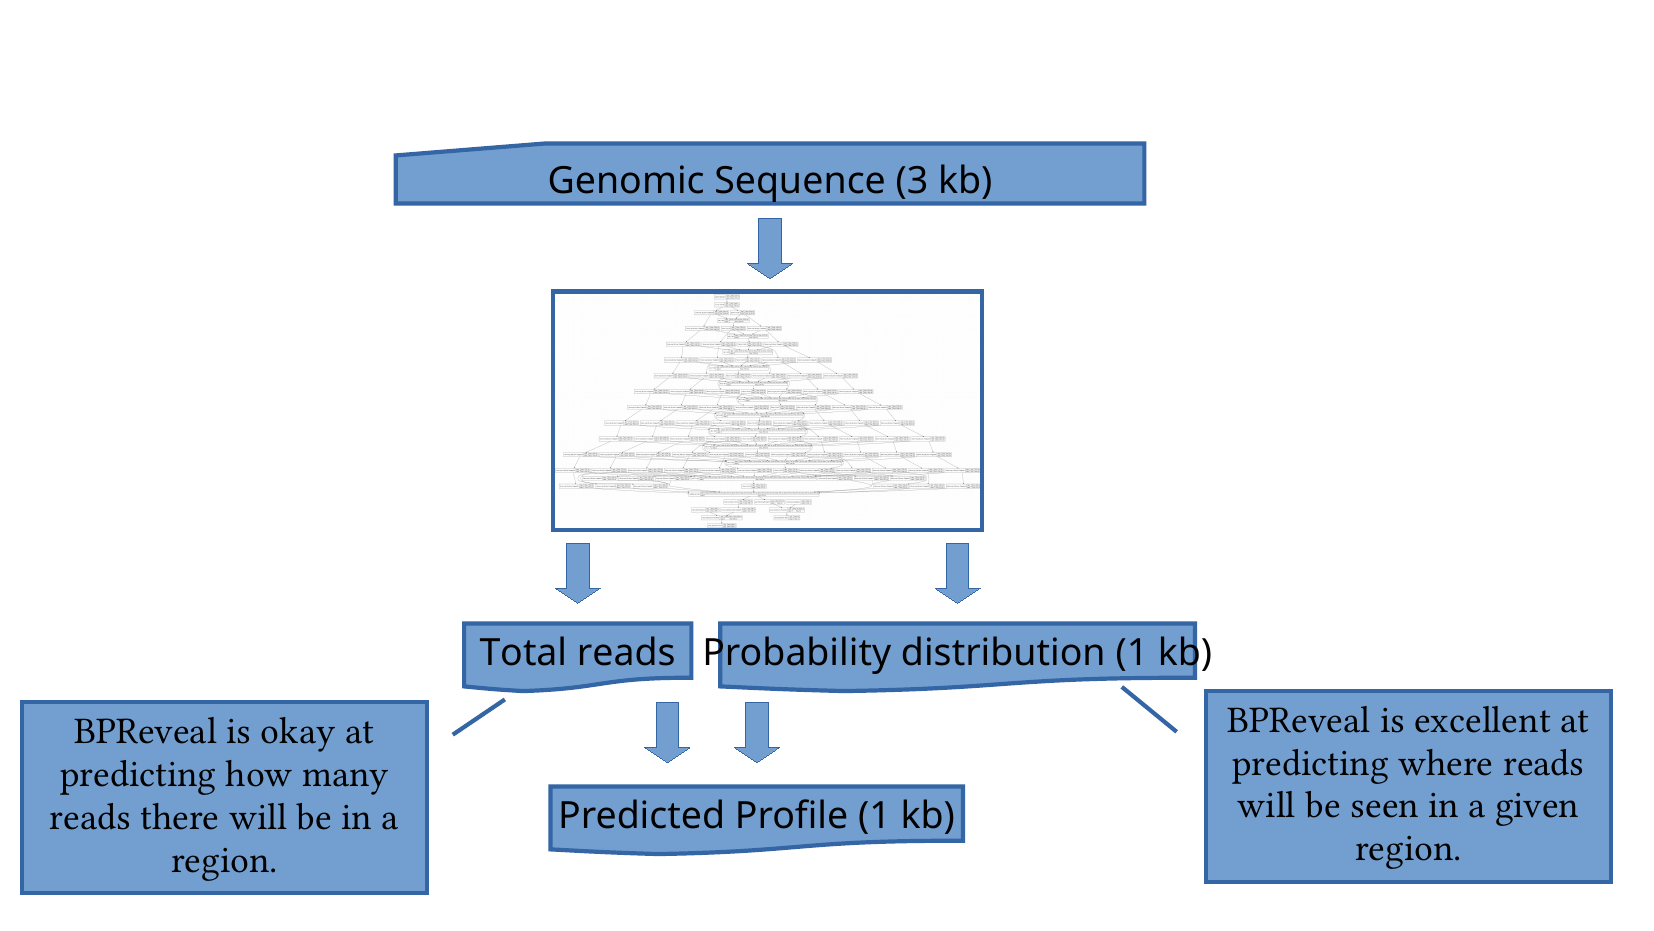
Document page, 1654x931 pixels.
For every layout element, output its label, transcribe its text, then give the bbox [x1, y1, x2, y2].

text_box [935, 543, 981, 604]
text_box [734, 702, 780, 763]
text_box Genomic Sequence (3 kb) [395, 143, 1145, 204]
text_box Total reads [464, 623, 692, 692]
text_box [555, 543, 601, 604]
text_box Probability distribution (1 kb) [720, 623, 1195, 692]
text_box BPReveal is excellent at predicting where reads will be seen in a given region. [1206, 691, 1611, 882]
text_box [644, 702, 690, 763]
picture [555, 293, 981, 529]
text_box BPReveal is okay at predicting how many reads there will be in a region. [22, 702, 427, 893]
text_box [747, 218, 793, 279]
text_box Predicted Profile (1 kb) [550, 786, 964, 855]
